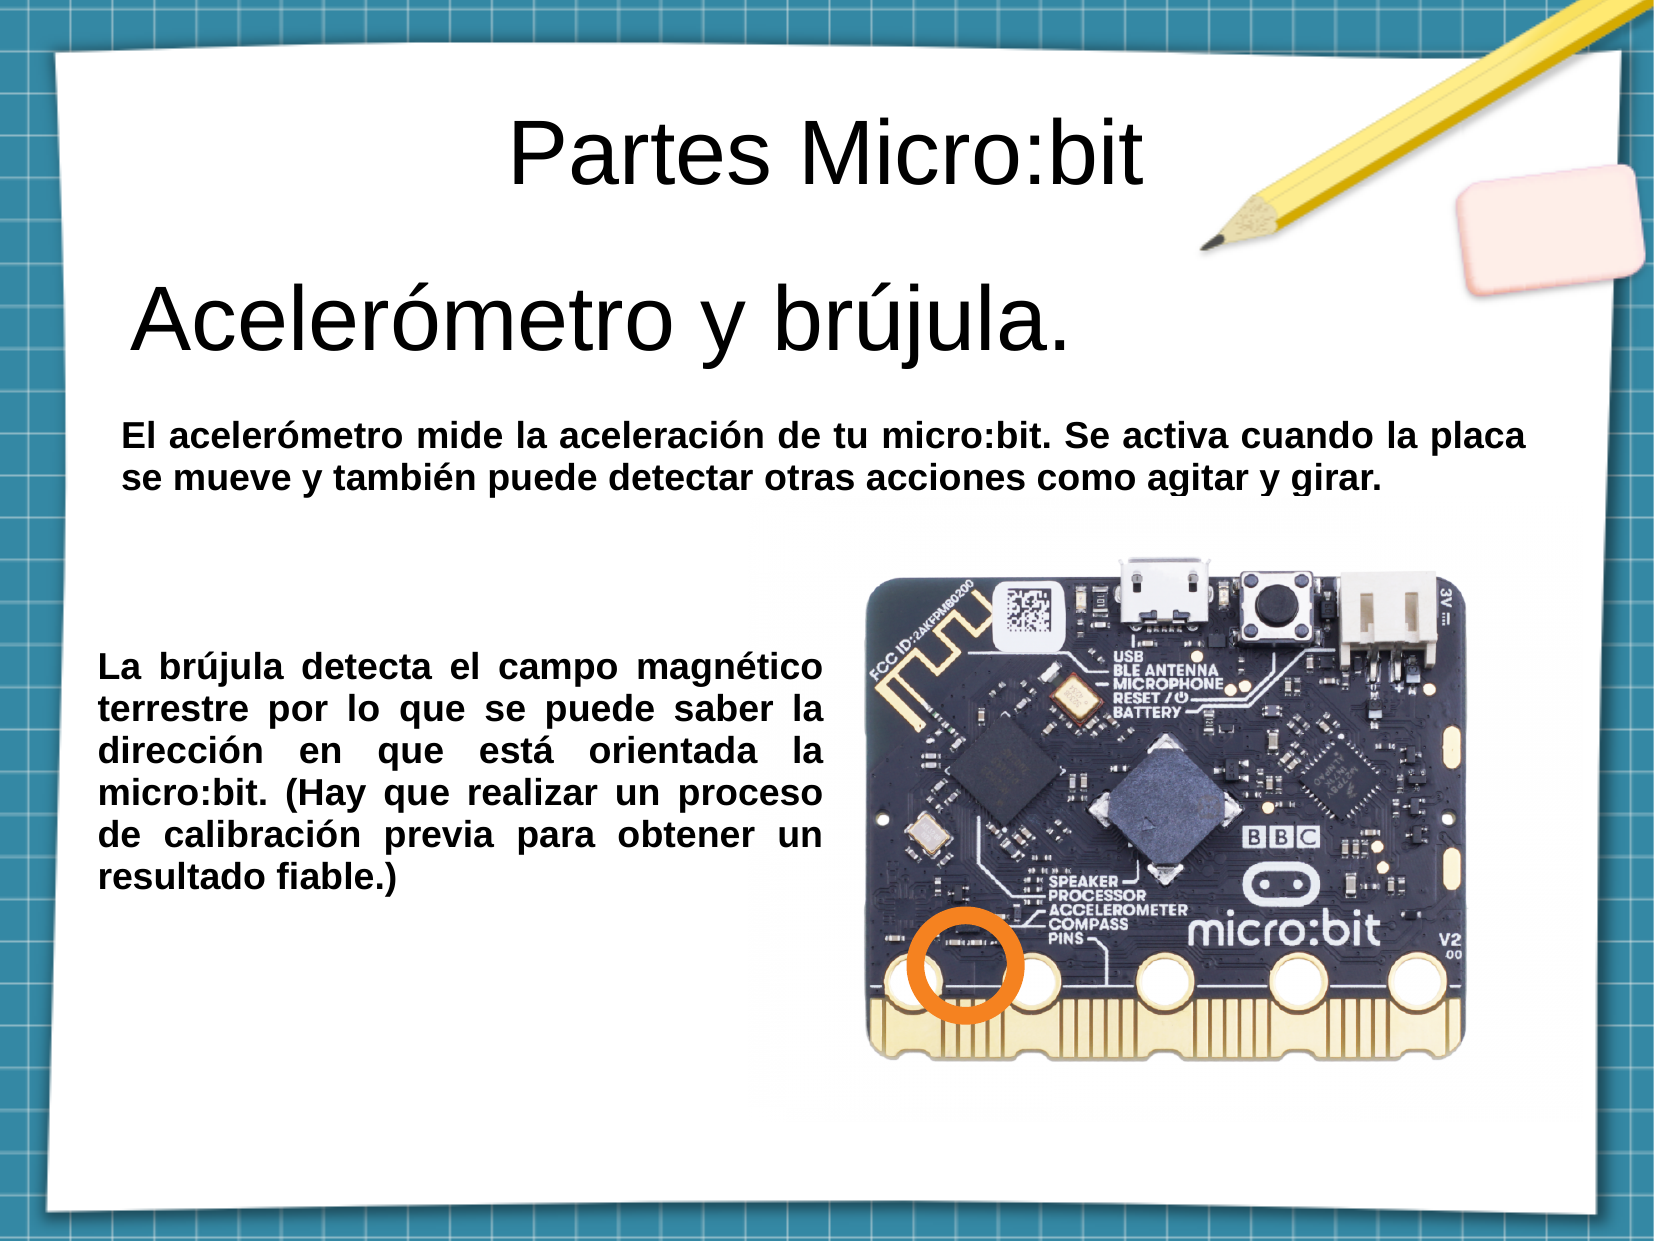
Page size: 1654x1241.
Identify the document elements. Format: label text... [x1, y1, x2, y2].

title Acelerómetro y brújula. [106, 216, 1099, 407]
picture [0, 0, 1654, 1241]
text_box El acelerómetro mide la aceleración de tu micro:bit. Se activa cuando la placa se mueve y también puede detectar otras acciones como agitar y girar. [106, 407, 1542, 549]
title Partes Micro:bit [82, 49, 1571, 257]
text_box La brújula detecta el campo magnético terrestre por lo que se puede saber la dirección en que está orientada la micro:bit. (Hay que realizar un proceso de calibración previa para obtener un resultado fiable.) [82, 637, 839, 905]
